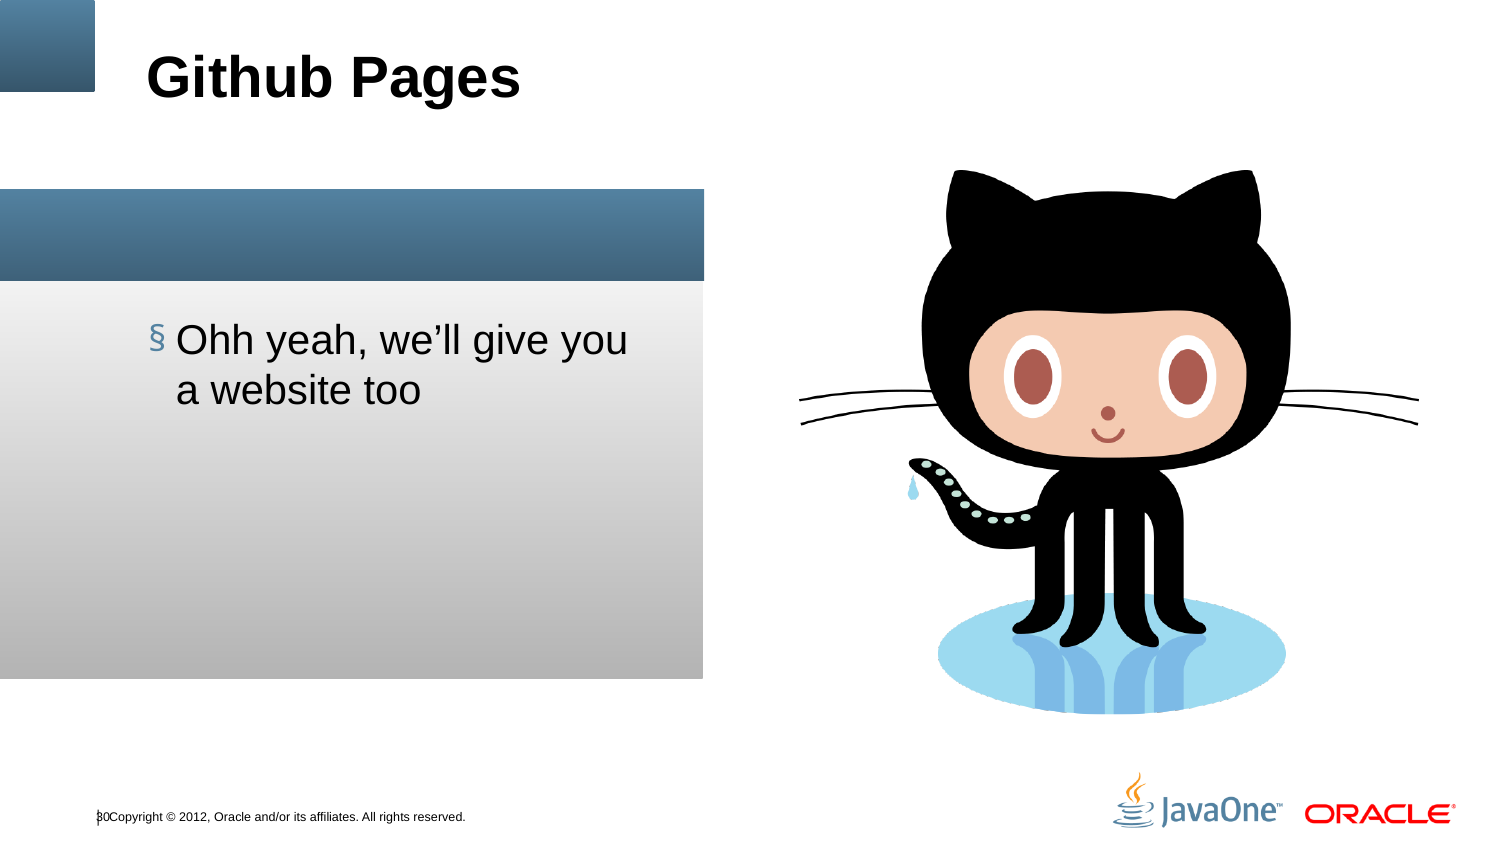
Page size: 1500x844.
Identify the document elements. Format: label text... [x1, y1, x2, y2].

picture [799, 133, 1419, 753]
list Ohh yeah, we’ll give you a website too [123, 305, 676, 656]
picture [1095, 754, 1469, 844]
title Github Pages [131, 40, 1481, 167]
